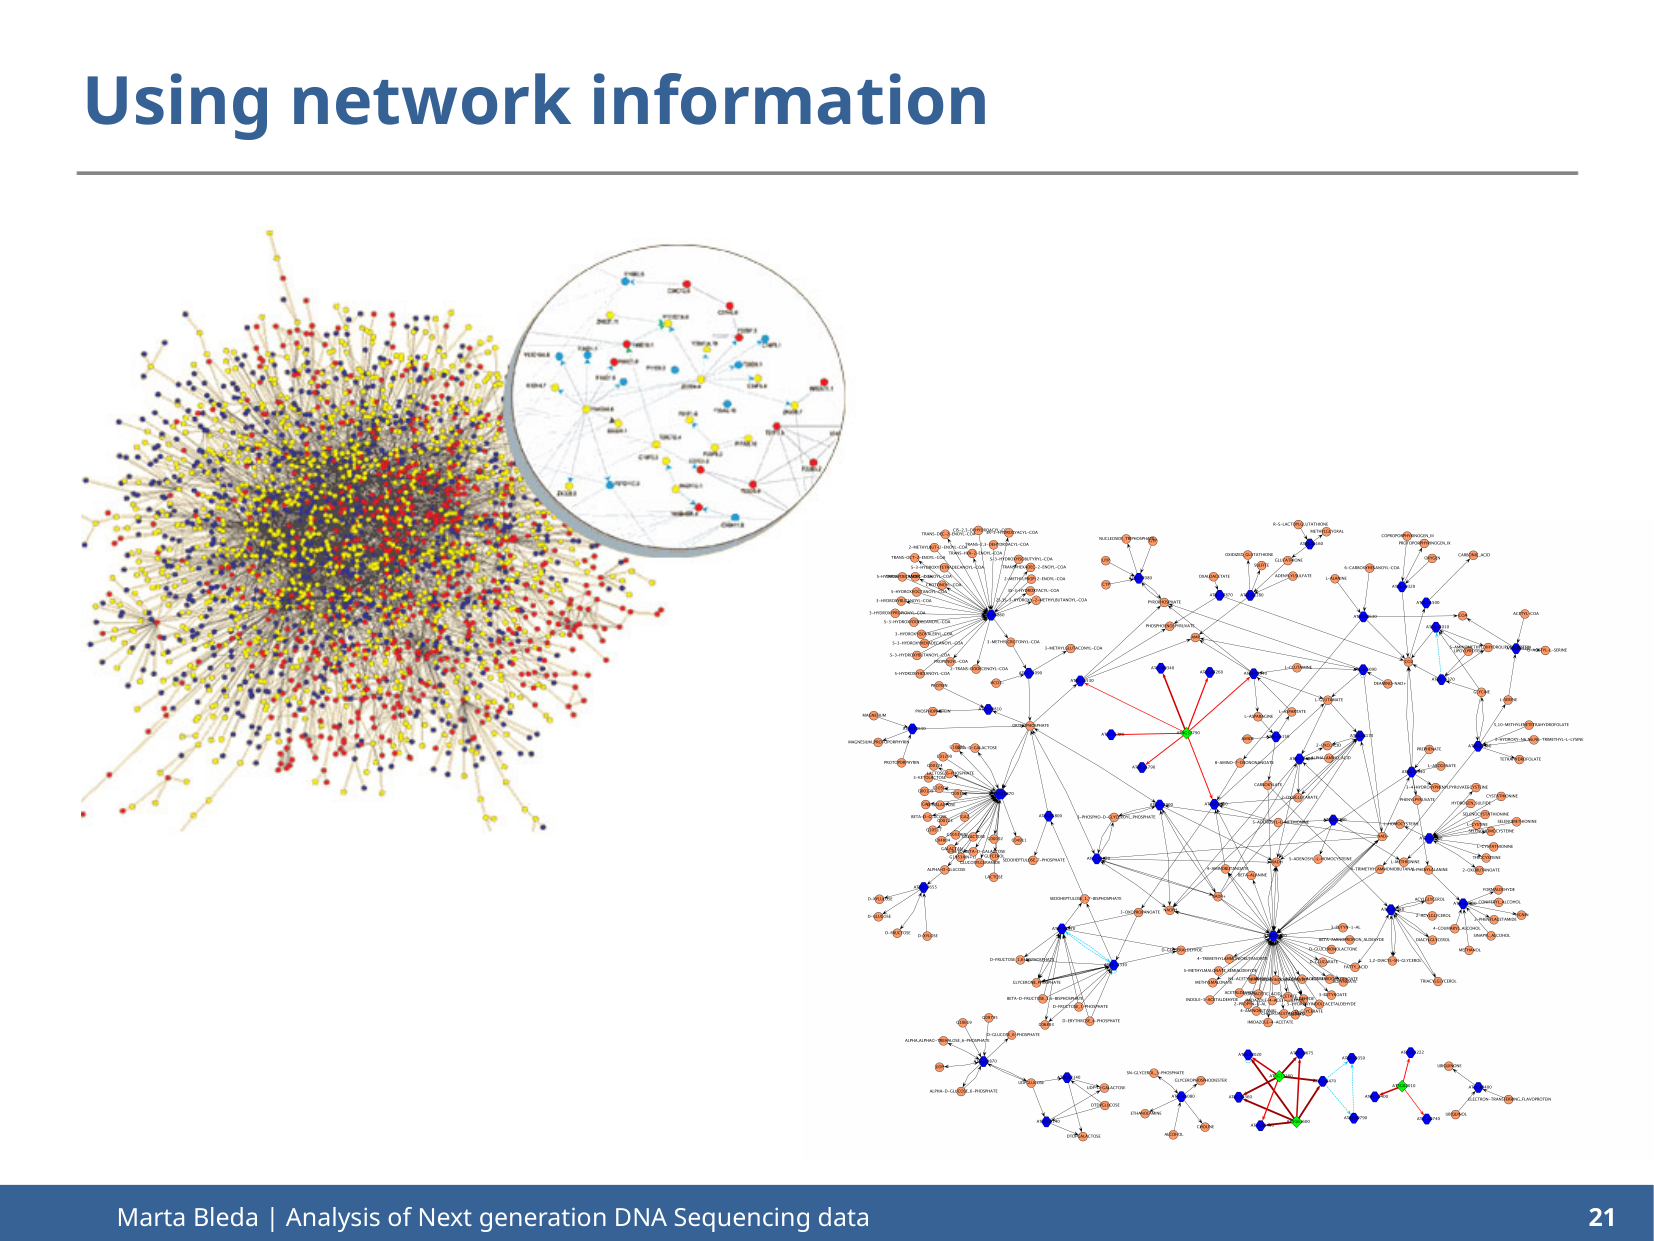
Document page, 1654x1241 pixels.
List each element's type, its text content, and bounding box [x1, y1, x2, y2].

picture [74, 170, 1580, 175]
title Using network information [82, 49, 1571, 148]
picture [81, 226, 1654, 1162]
